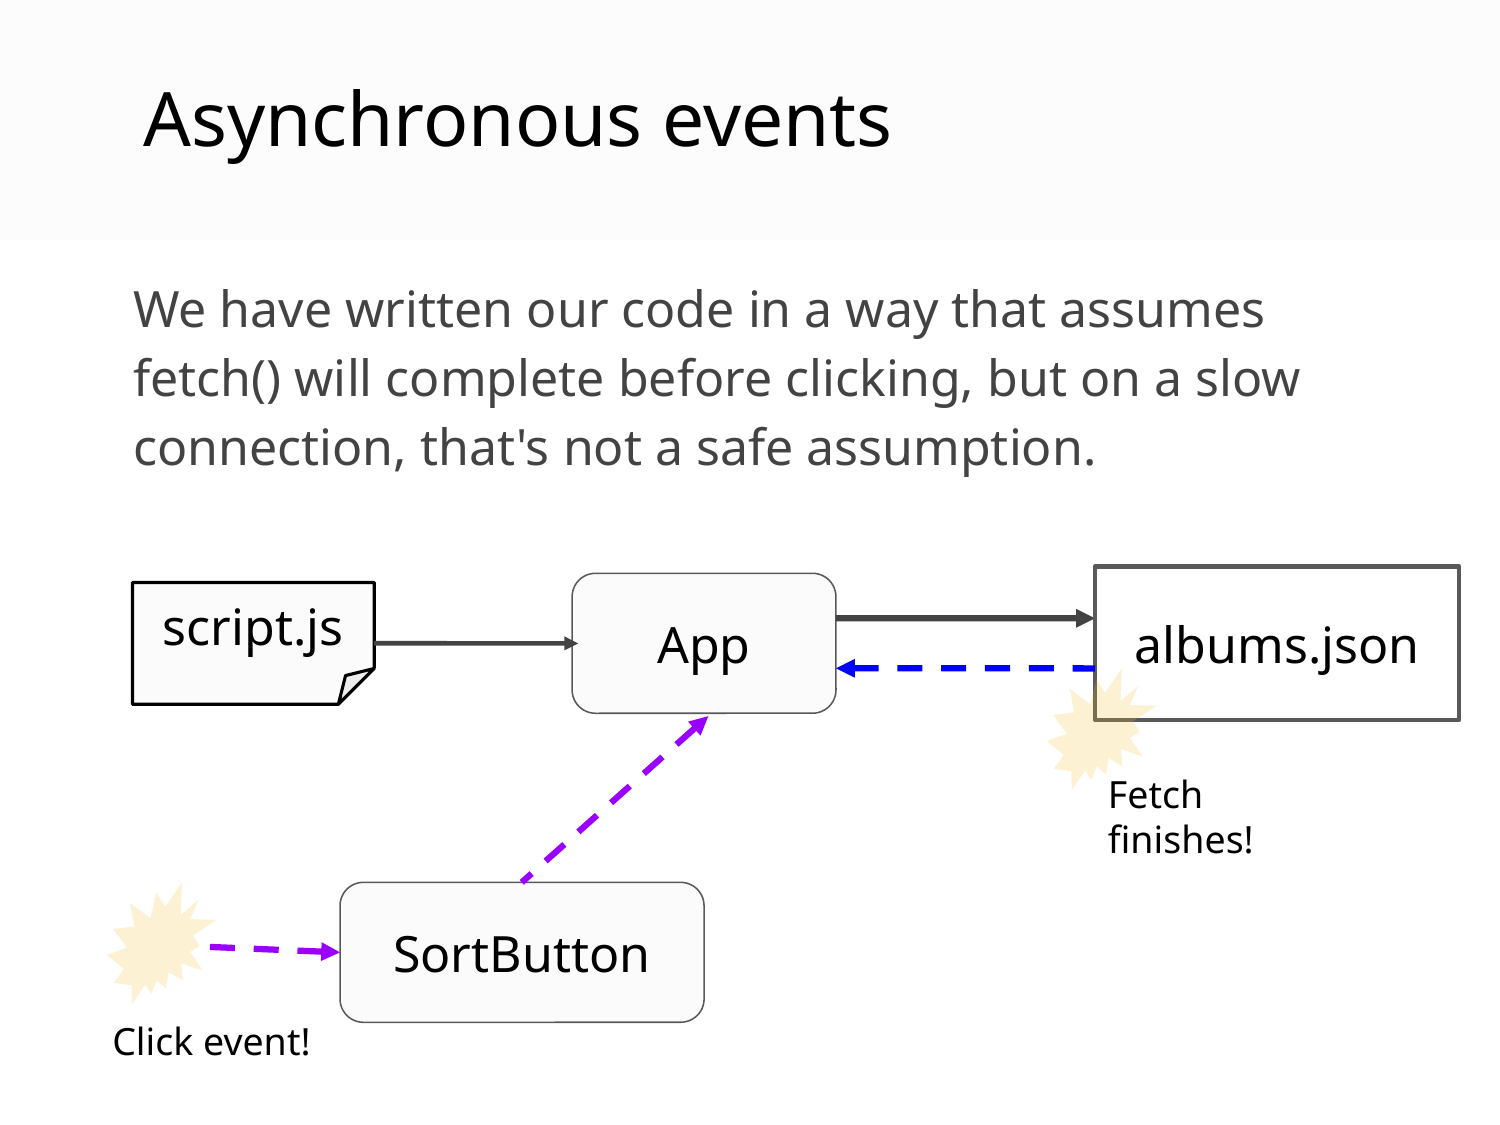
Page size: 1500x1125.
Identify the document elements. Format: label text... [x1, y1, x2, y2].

text_box Click event! [97, 1002, 339, 1125]
text_box script.js [132, 582, 375, 705]
title Asynchronous events [128, 56, 1372, 183]
text_box SortButton [340, 882, 705, 1023]
text_box App [572, 573, 836, 714]
list We have written our code in a way that assumes fetch() will complete before clicking, but on a slow connection, that's not a safe assumption. [118, 253, 1372, 545]
text_box albums.json [1095, 566, 1460, 720]
text_box [107, 882, 217, 1002]
text_box [1046, 668, 1157, 791]
text_box Fetch finishes! [1092, 755, 1335, 897]
